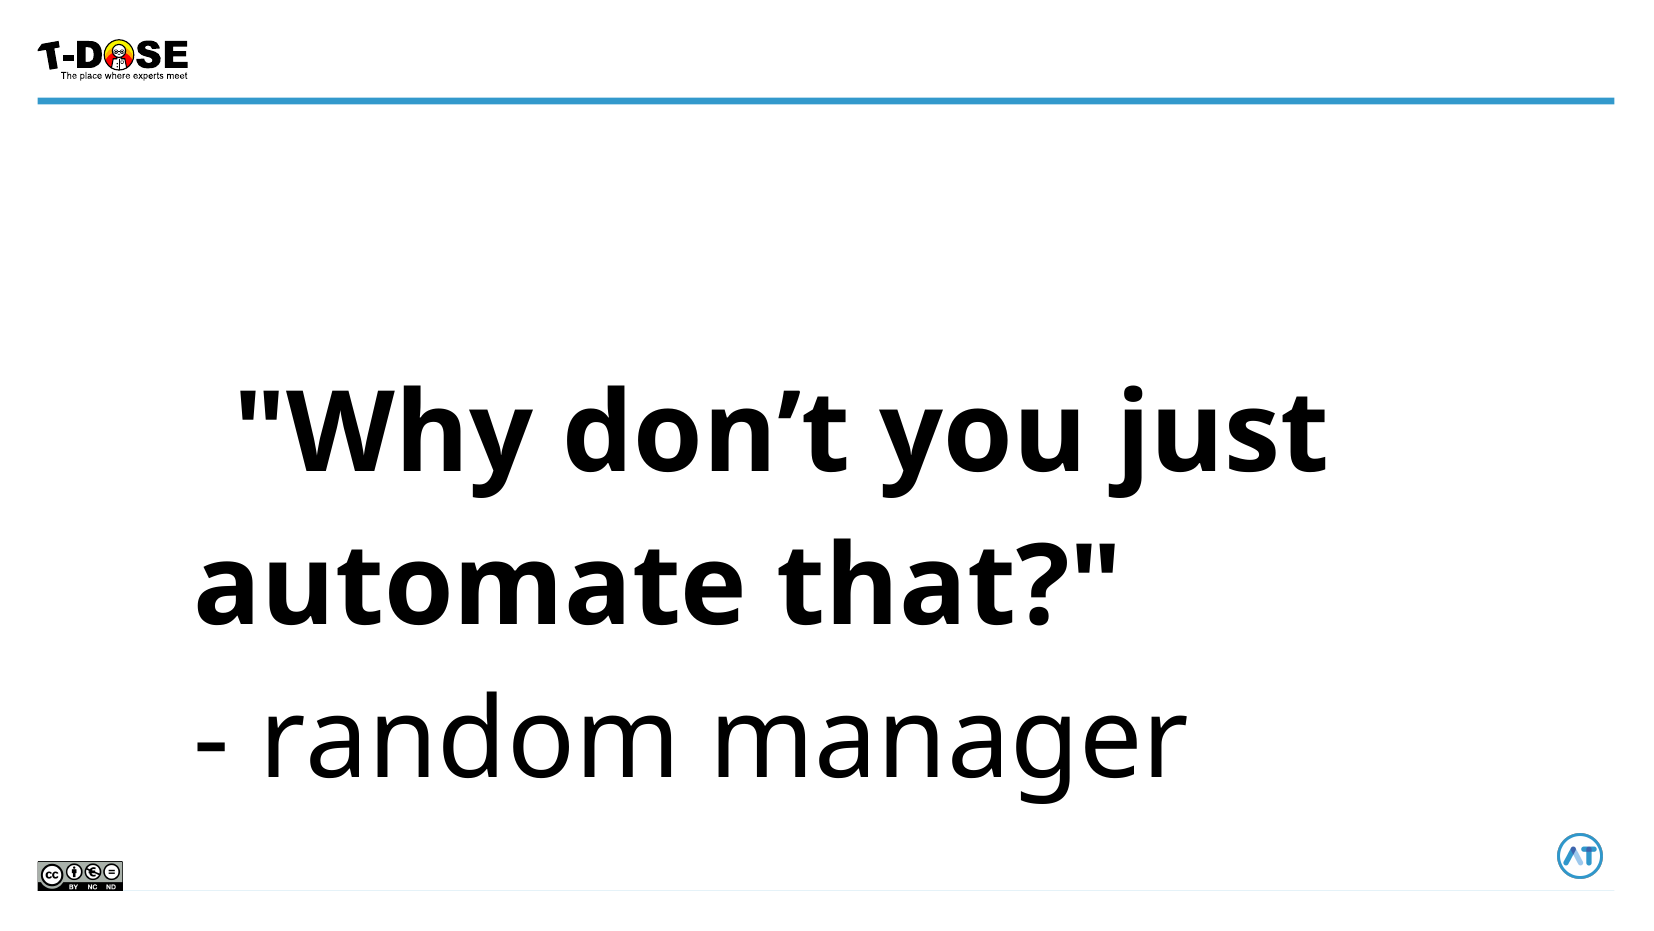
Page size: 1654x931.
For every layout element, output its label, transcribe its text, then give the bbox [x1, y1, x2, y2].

text_box "Why don’t you just automate that?" - random manager [193, 351, 1459, 578]
picture [1557, 833, 1603, 879]
picture [37, 861, 123, 891]
